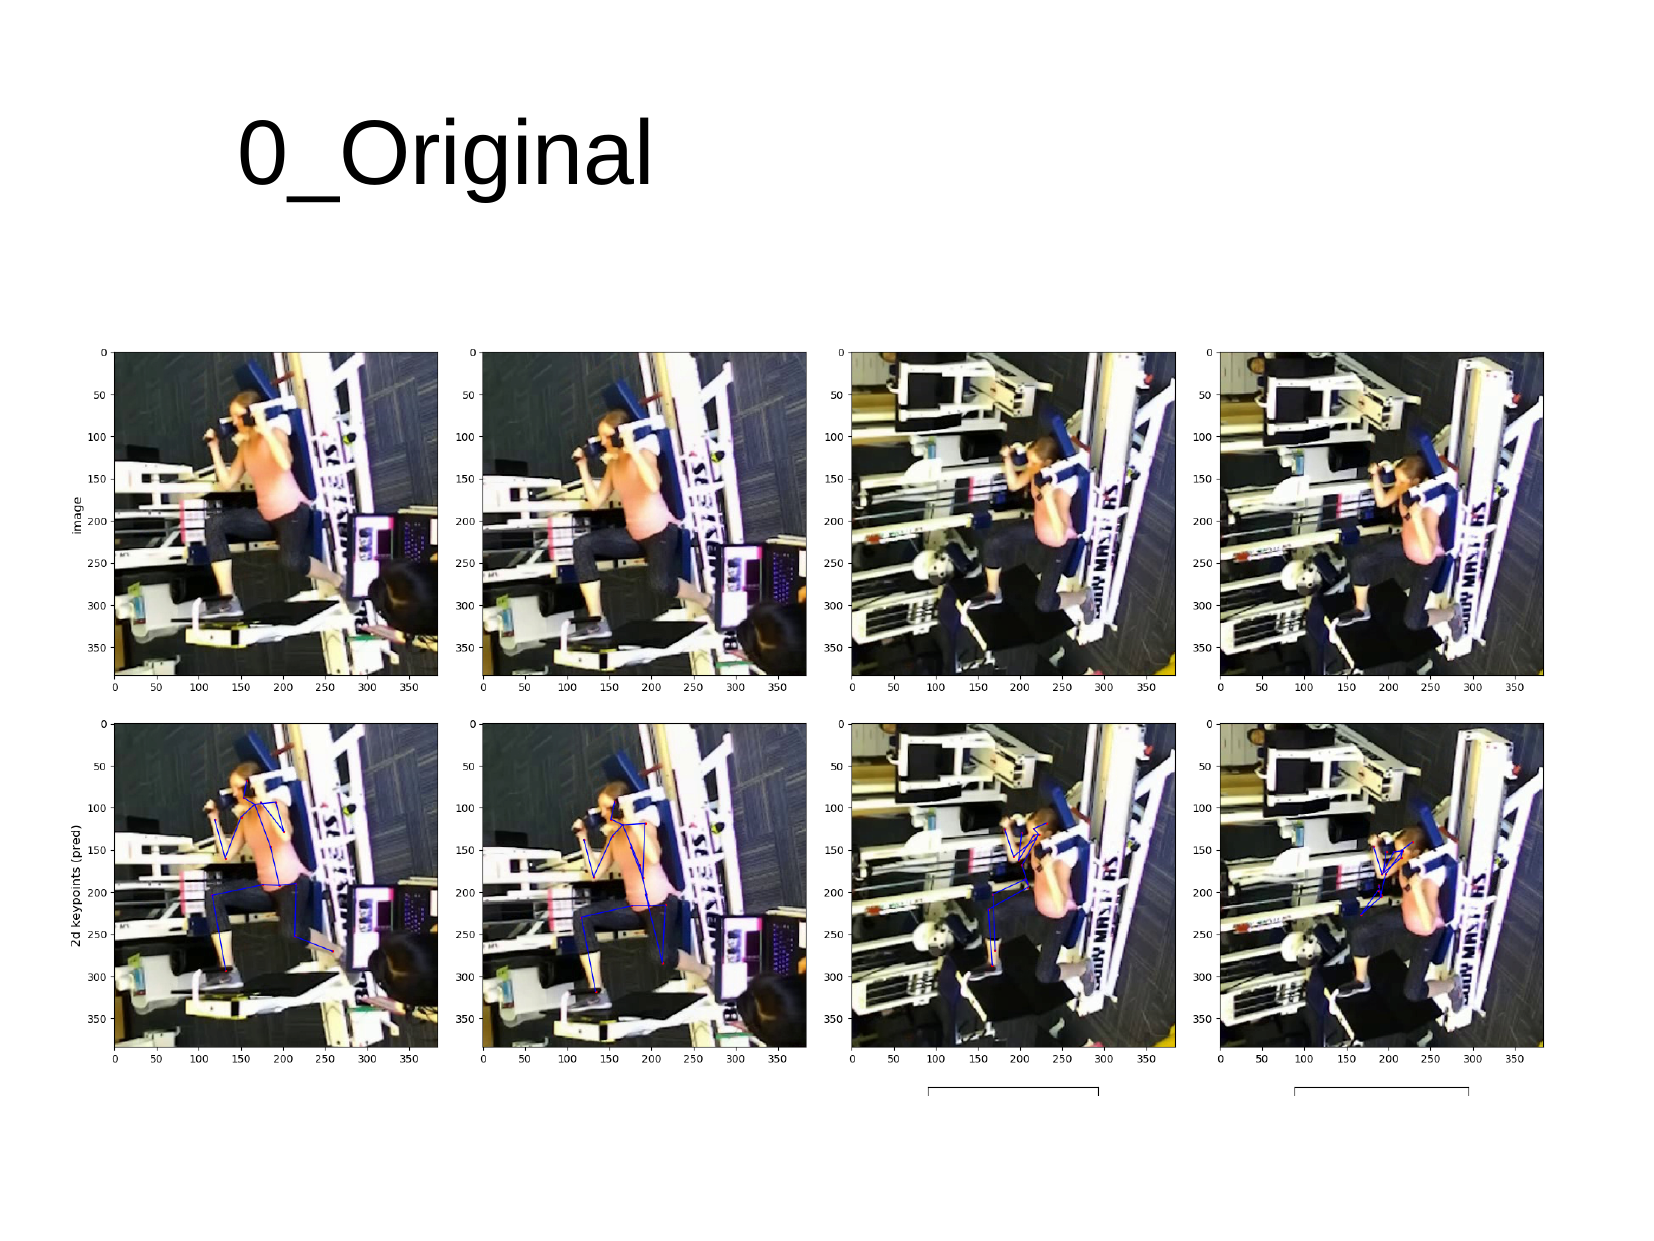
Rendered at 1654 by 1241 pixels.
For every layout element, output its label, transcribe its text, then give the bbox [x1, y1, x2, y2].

picture [60, 330, 1591, 1096]
title 0_Original [82, 49, 811, 257]
